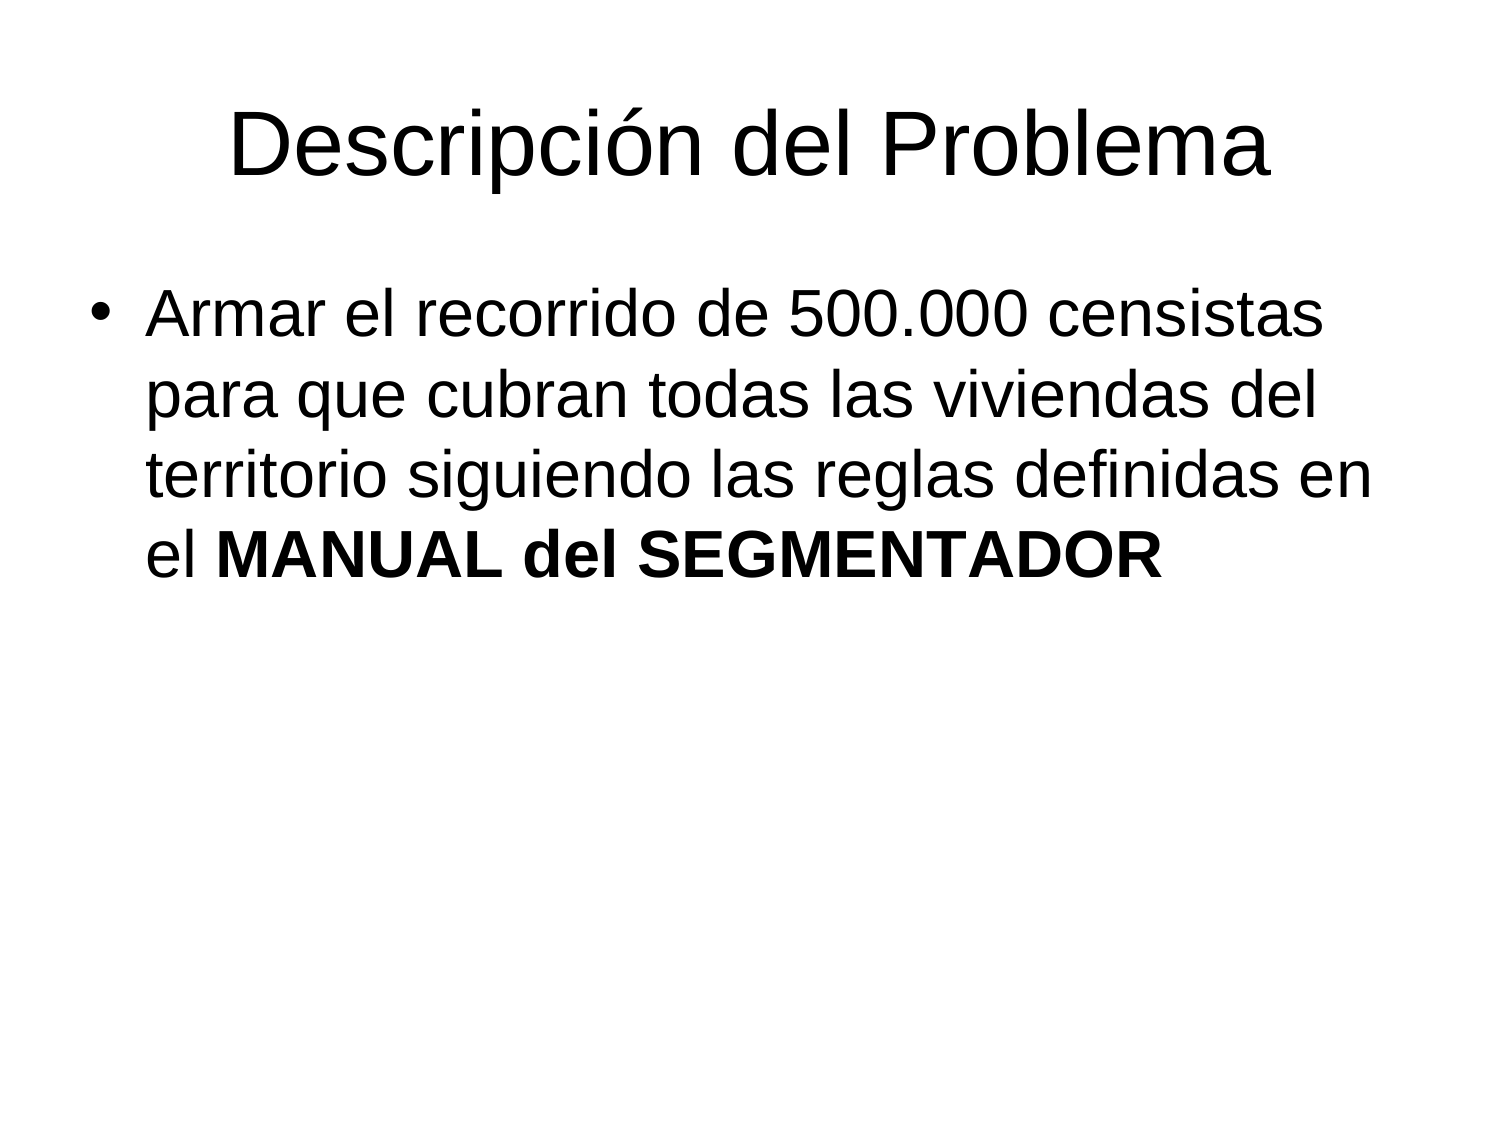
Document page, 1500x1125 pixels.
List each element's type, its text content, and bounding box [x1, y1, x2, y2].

title Descripción del Problema [75, 45, 1426, 233]
list Armar el recorrido de 500.000 censistas para que cubran todas las viviendas del territorio siguiendo las reglas definidas en el MANUAL del SEGMENTADOR [75, 262, 1426, 1005]
